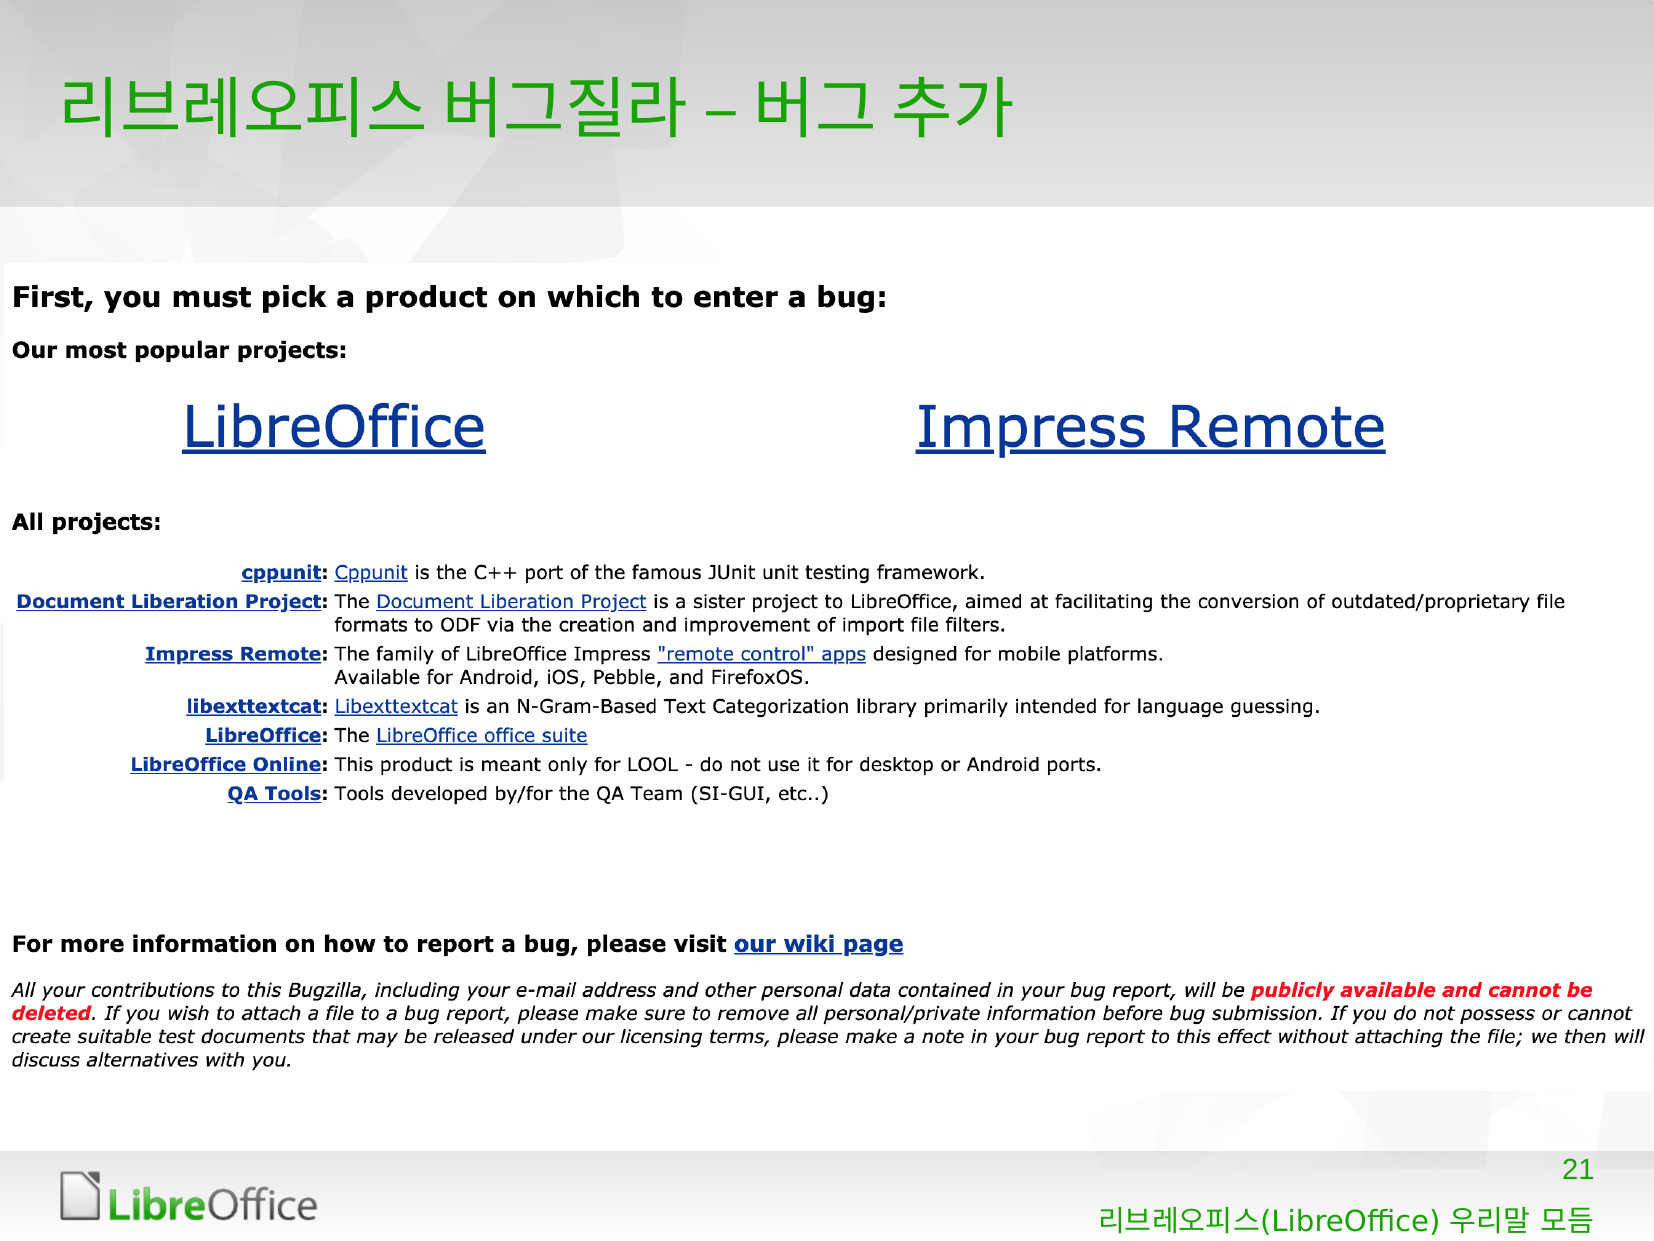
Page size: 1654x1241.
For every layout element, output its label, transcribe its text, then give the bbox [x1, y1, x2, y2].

picture [0, 0, 1654, 1169]
title 리브레오피스 버그질라 – 버그 추가 [59, 29, 1595, 178]
picture [41, 1152, 337, 1240]
